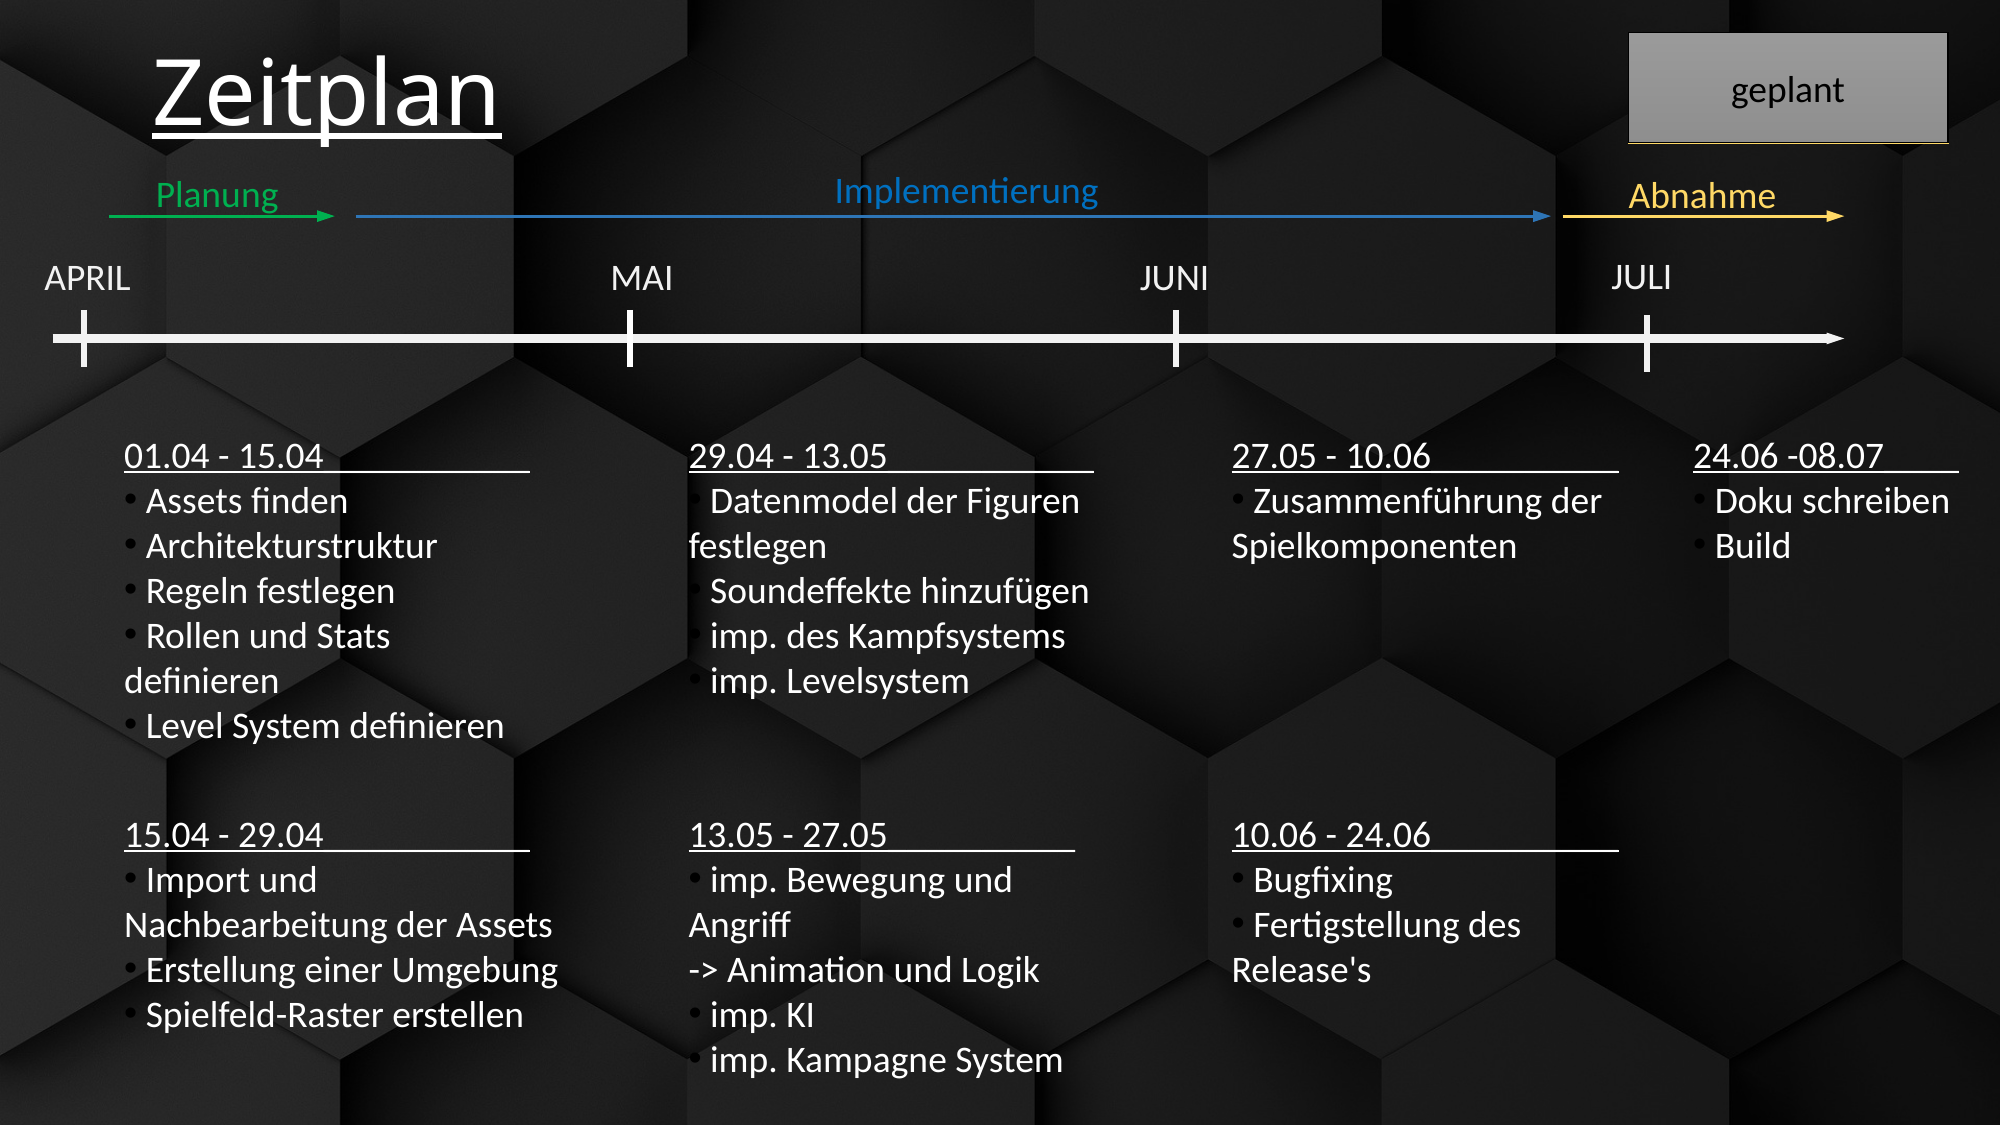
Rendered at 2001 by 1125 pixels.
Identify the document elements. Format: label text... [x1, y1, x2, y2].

text_box 10.06 - 24.06__________ Bugfixing Fertigstellung des Release's [1216, 802, 1644, 999]
picture [0, 0, 2000, 1125]
text_box 24.06 -08.07____ Doku schreiben Build [1678, 423, 1990, 621]
text_box Planung [140, 162, 296, 223]
text_box 13.05 - 27.05__________ imp. Bewegung und Angriff -> Animation und Logik imp. KI imp. Kampagne System [673, 802, 1125, 1090]
text_box Implementierung [819, 158, 1118, 219]
text_box 27.05 - 10.06__________ Zusammenführung der Spielkomponenten [1216, 423, 1668, 575]
text_box 15.04 - 29.04___________ Import und Nachbearbeitung der Assets Erstellung einer Umgebung Spielfeld-Raster erstellen [109, 802, 602, 1045]
text_box APRIL [29, 245, 161, 307]
title Zeitplan [137, 27, 1863, 165]
text_box JUNI [1124, 245, 1233, 307]
text_box geplant [1628, 32, 1948, 143]
text_box 29.04 - 13.05___________ Datenmodel der Figuren festlegen Soundeffekte hinzufügen imp. des Kampfsystems imp. Levelsystem [673, 423, 1125, 712]
text_box JULI [1596, 244, 1691, 305]
text_box 01.04 - 15.04___________ Assets finden Architekturstruktur Regeln festlegen Rollen und Stats definieren Level System definieren [109, 423, 561, 802]
text_box Abnahme [1613, 163, 1794, 224]
text_box MAI [595, 245, 690, 307]
